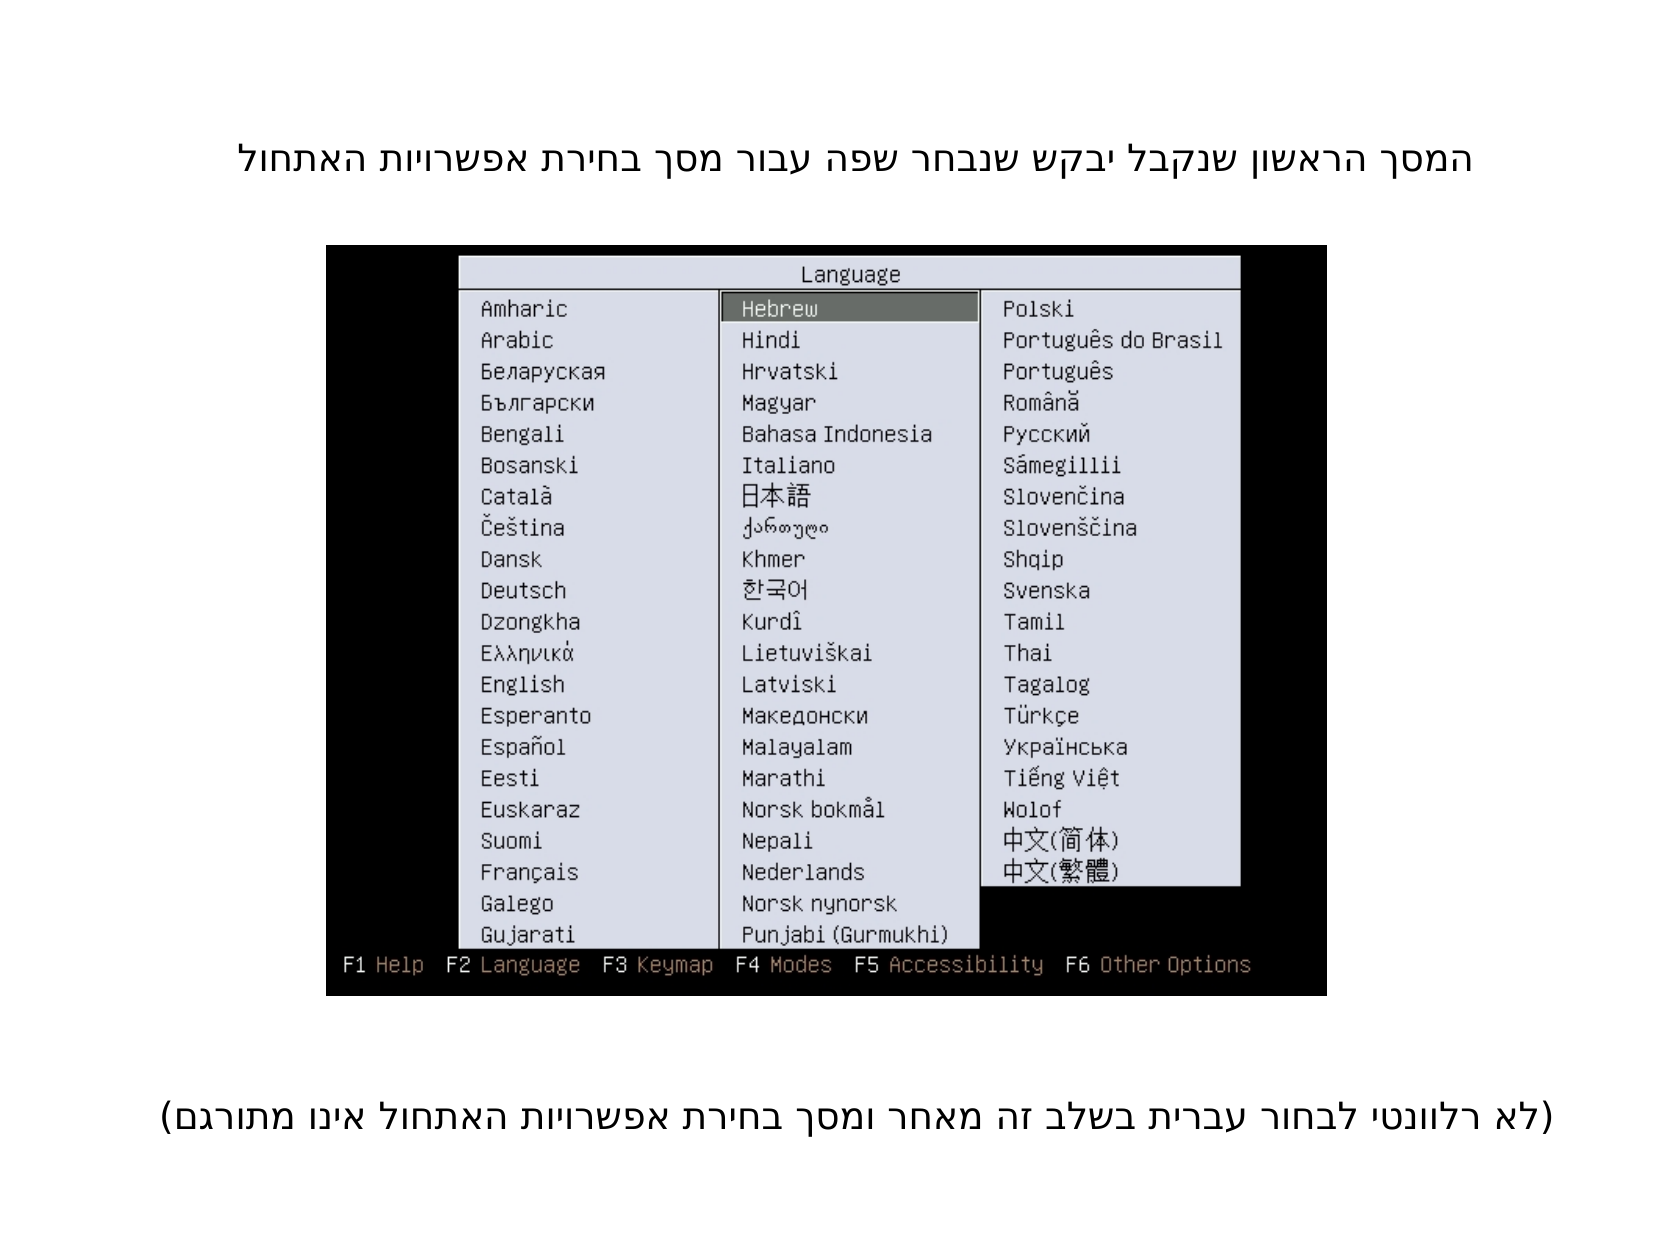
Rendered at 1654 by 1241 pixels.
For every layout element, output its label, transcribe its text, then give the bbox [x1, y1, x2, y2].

picture [326, 245, 1327, 996]
text_box (לא רלוונטי לבחור עברית בשלב זה מאחר ומסך בחירת אפשרויות האתחול אינו מתורגם) [83, 1087, 1571, 1149]
text_box המסך הראשון שנקבל יבקש שנבחר שפה עבור מסך בחירת אפשרויות האתחול [148, 129, 1490, 190]
